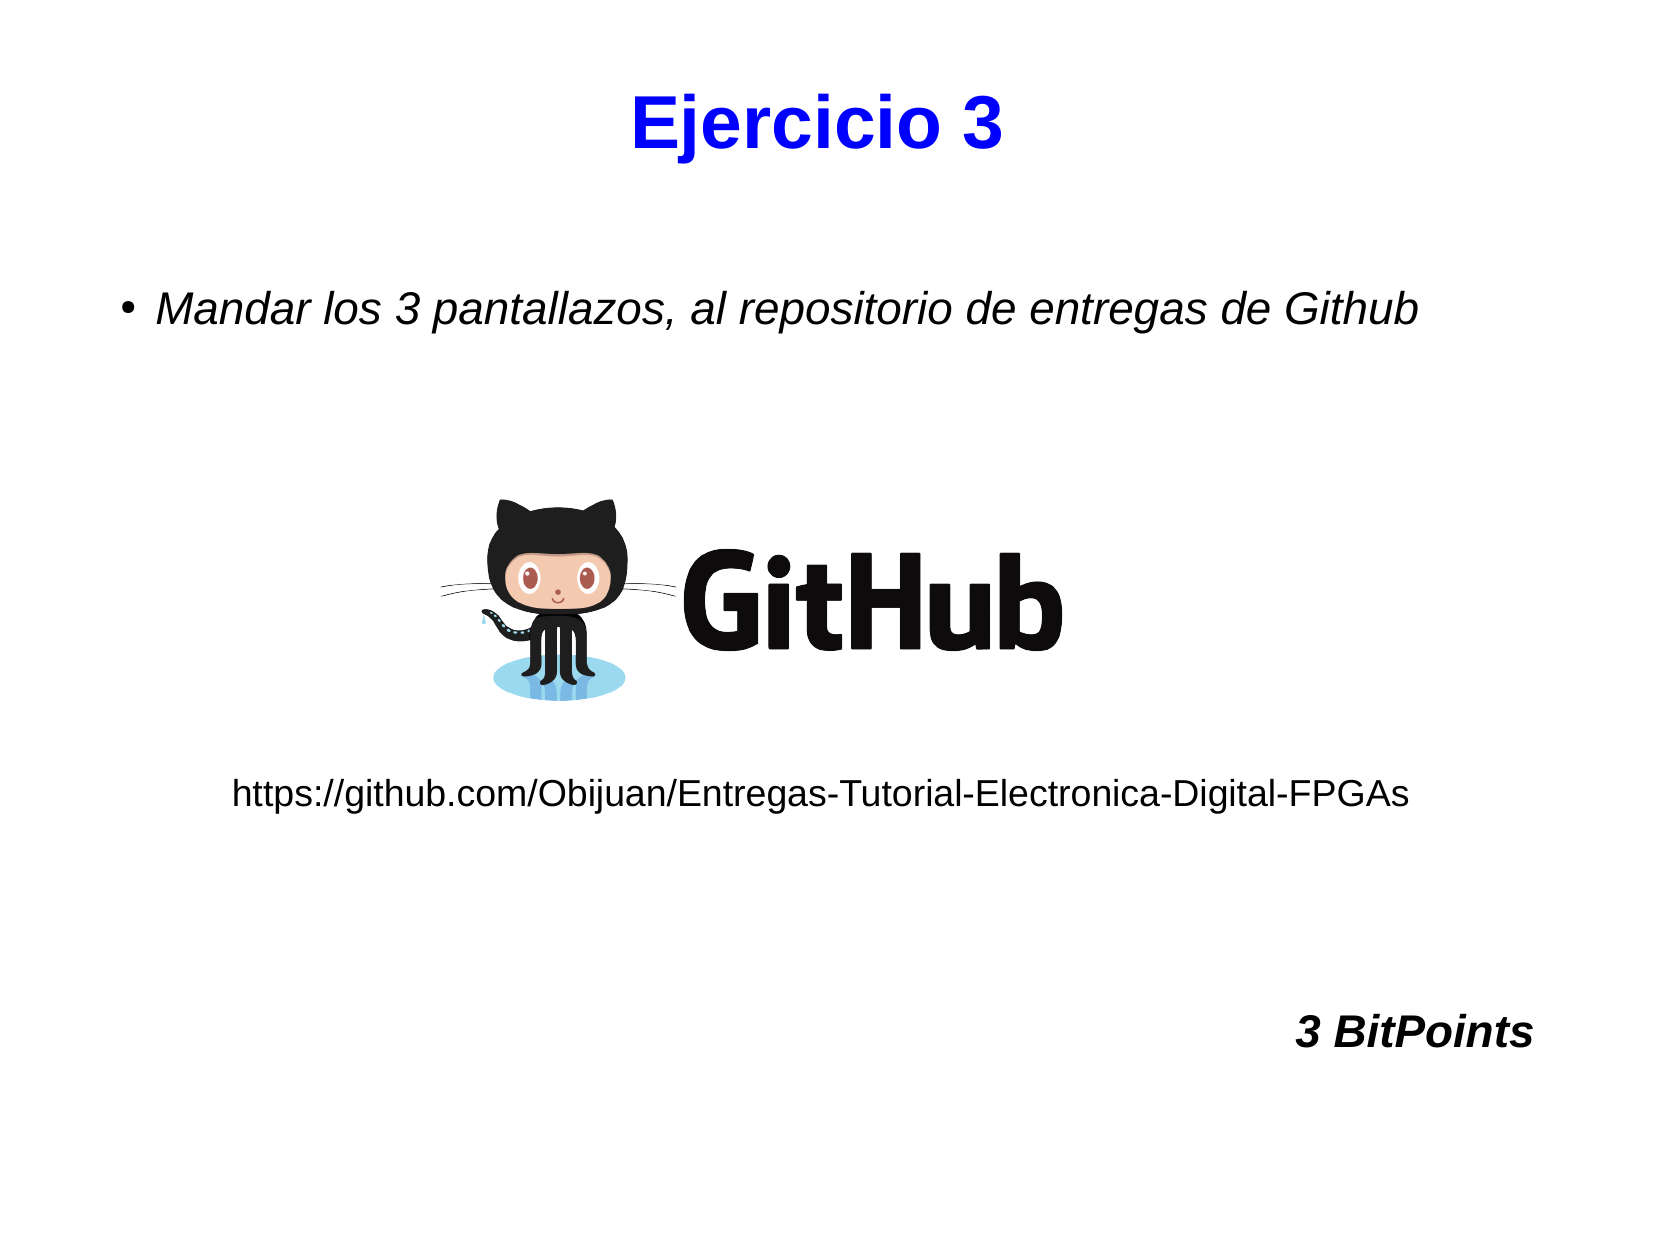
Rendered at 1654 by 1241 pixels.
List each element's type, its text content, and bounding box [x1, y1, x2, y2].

picture [435, 495, 1066, 706]
text_box https://github.com/Obijuan/Entregas-Tutorial-Electronica-Digital-FPGAs [217, 765, 1426, 822]
text_box Ejercicio 3 [90, 73, 1546, 257]
text_box 3 BitPoints [1260, 979, 1561, 1083]
text_box Mandar los 3 pantallazos, al repositorio de entregas de Github [120, 257, 1471, 361]
